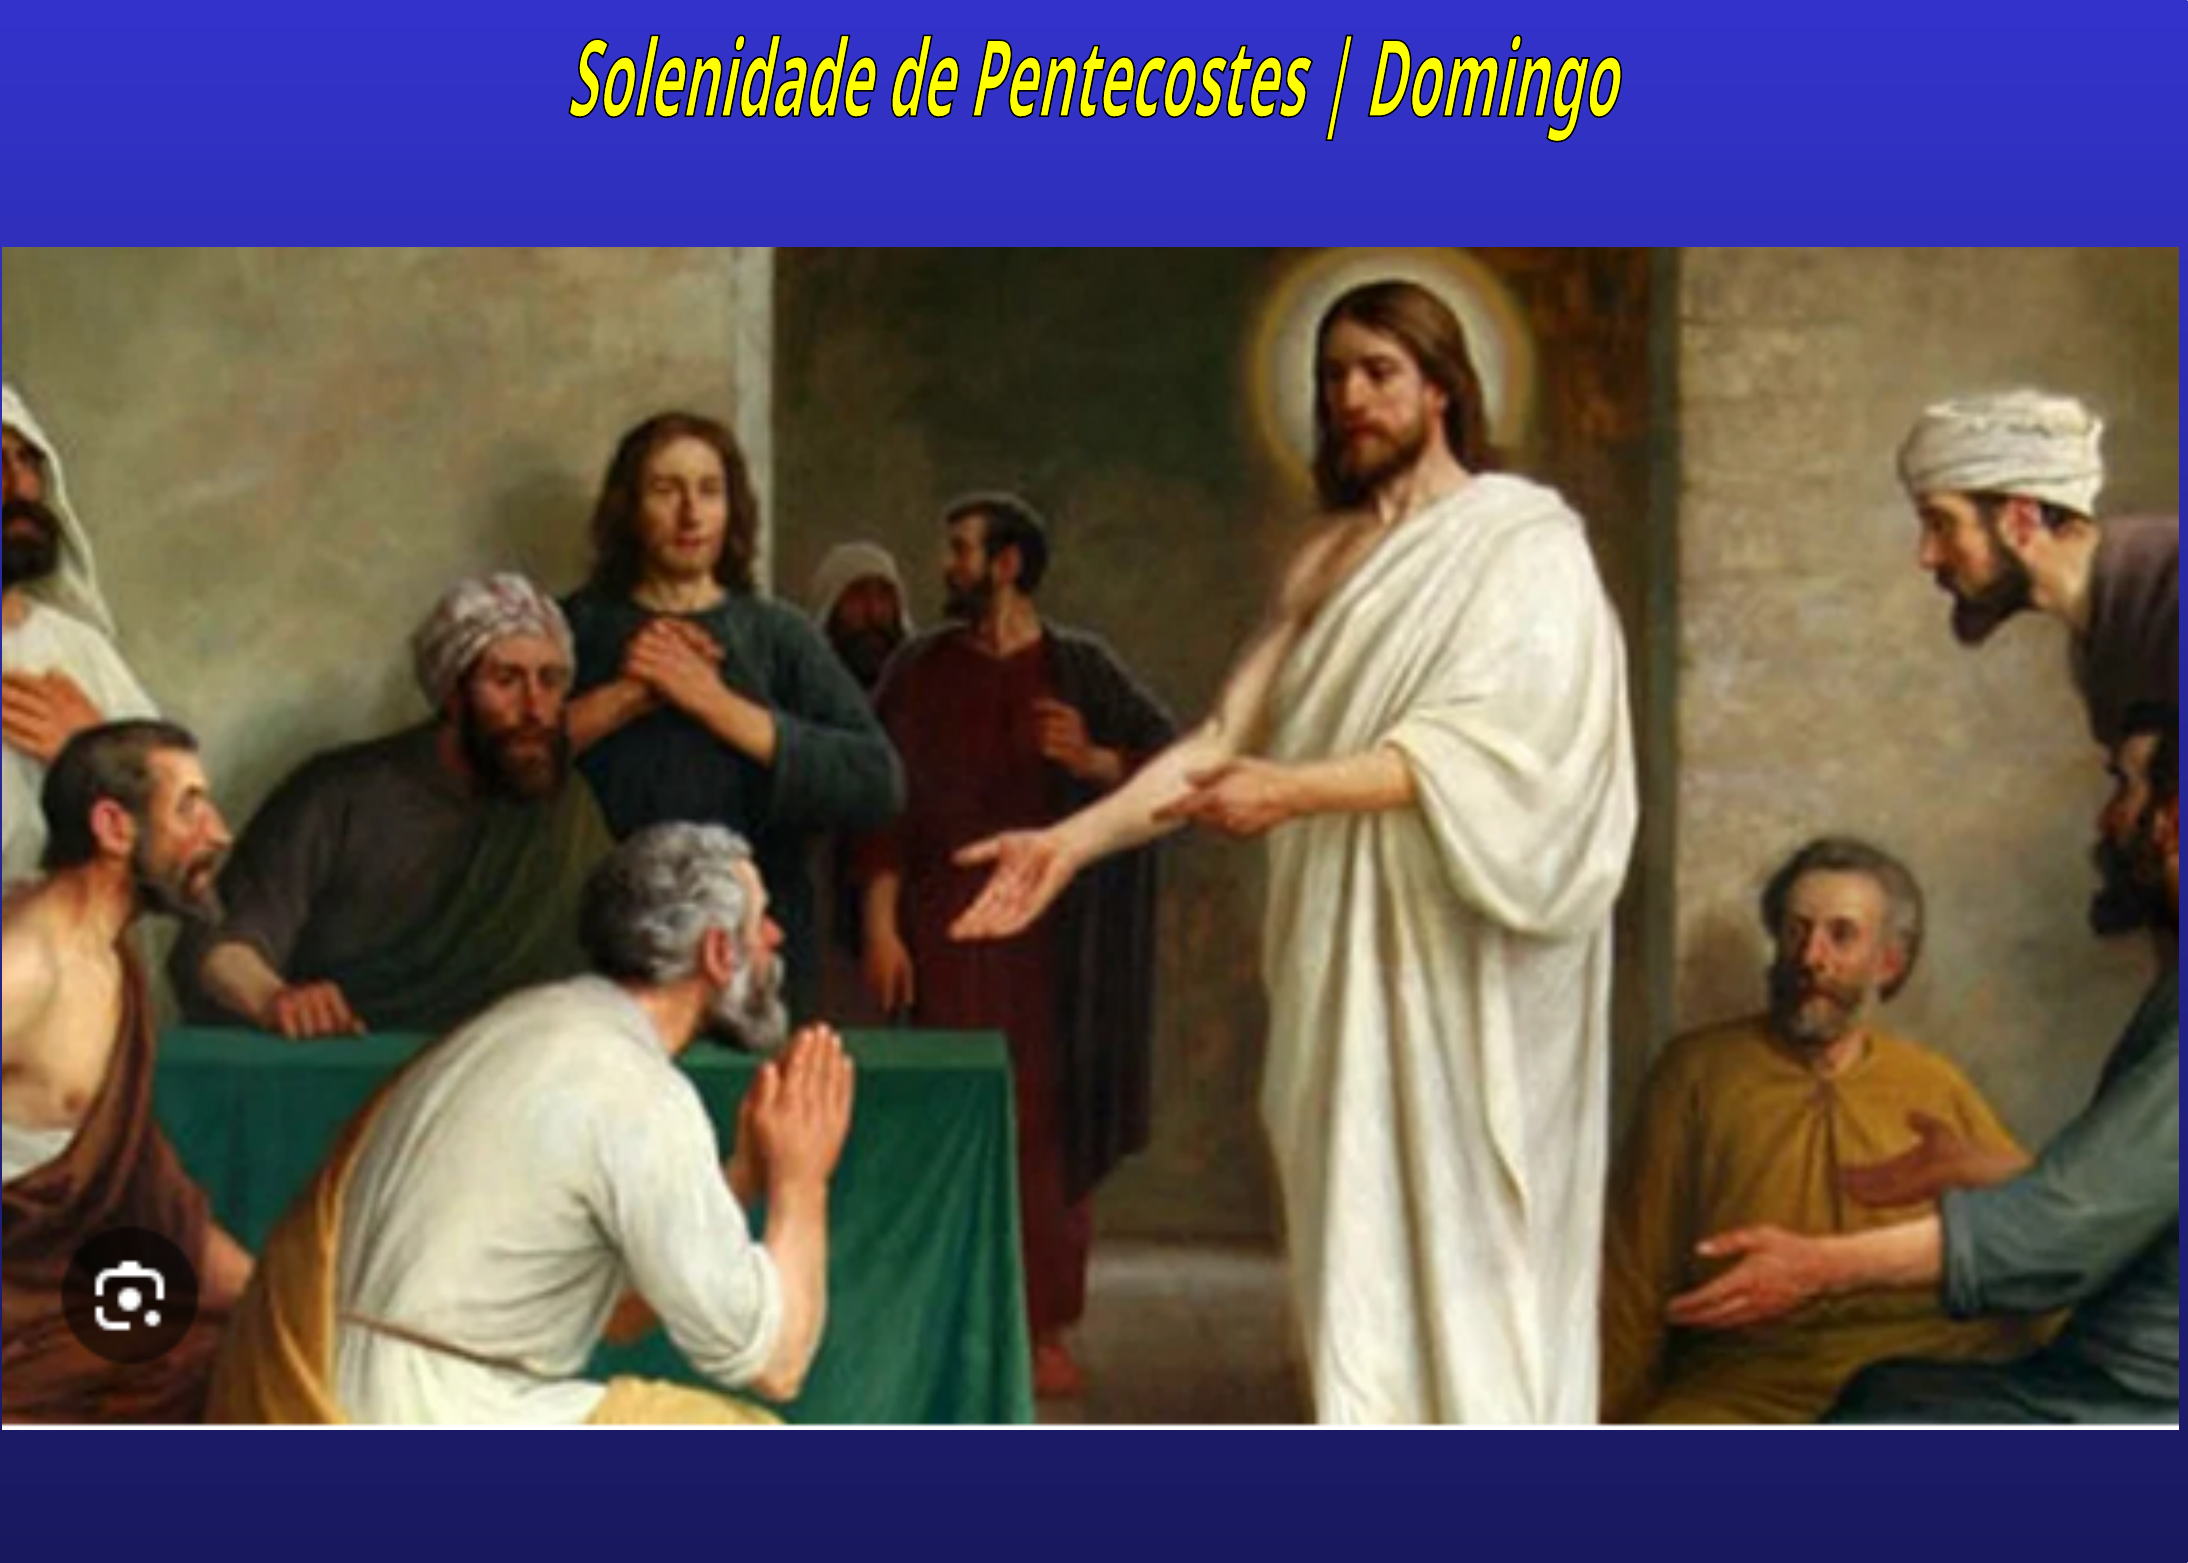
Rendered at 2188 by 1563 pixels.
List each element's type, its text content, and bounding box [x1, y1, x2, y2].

text_box Solenidade de Pentecostes | Domingo [1368, 40, 1411, 117]
text_box Solenidade de Pentecostes | Domingo [1515, 56, 1552, 117]
text_box Solenidade de Pentecostes | Domingo [1498, 57, 1518, 117]
text_box Solenidade de Pentecostes | Domingo [603, 56, 636, 118]
text_box Solenidade de Pentecostes | Domingo [809, 35, 850, 118]
text_box Solenidade de Pentecostes | Domingo [1164, 56, 1197, 118]
text_box Solenidade de Pentecostes | Domingo [927, 56, 959, 118]
text_box Solenidade de Pentecostes | Domingo [1250, 56, 1282, 118]
text_box Solenidade de Pentecostes | Domingo [1227, 45, 1253, 118]
text_box Solenidade de Pentecostes | Domingo [1102, 56, 1135, 118]
text_box Solenidade de Pentecostes | Domingo [569, 39, 609, 118]
text_box Solenidade de Pentecostes | Domingo [1547, 56, 1590, 142]
text_box Solenidade de Pentecostes | Domingo [891, 35, 932, 118]
text_box Solenidade de Pentecostes | Domingo [654, 56, 687, 118]
text_box Solenidade de Pentecostes | Domingo [972, 40, 1012, 117]
text_box Solenidade de Pentecostes | Domingo [1009, 56, 1041, 118]
text_box Solenidade de Pentecostes | Domingo [1279, 56, 1313, 118]
text_box Solenidade de Pentecostes | Domingo [1079, 45, 1106, 118]
text_box Solenidade de Pentecostes | Domingo [1135, 56, 1167, 118]
text_box Solenidade de Pentecostes | Domingo [1194, 56, 1228, 118]
text_box Solenidade de Pentecostes | Domingo [1039, 56, 1077, 117]
text_box Solenidade de Pentecostes | Domingo [774, 56, 808, 118]
text_box Solenidade de Pentecostes | Domingo [844, 56, 877, 118]
picture [2, 247, 2179, 1430]
text_box Solenidade de Pentecostes | Domingo [1443, 56, 1499, 117]
text_box Solenidade de Pentecostes | Domingo [721, 57, 742, 117]
text_box Solenidade de Pentecostes | Domingo [1588, 56, 1622, 118]
text_box Solenidade de Pentecostes | Domingo [1411, 56, 1444, 118]
text_box Solenidade de Pentecostes | Domingo [740, 35, 781, 118]
text_box Solenidade de Pentecostes | Domingo [635, 35, 660, 117]
text_box Solenidade de Pentecostes | Domingo [685, 56, 722, 117]
text_box Solenidade de Pentecostes | Domingo [1326, 35, 1353, 141]
